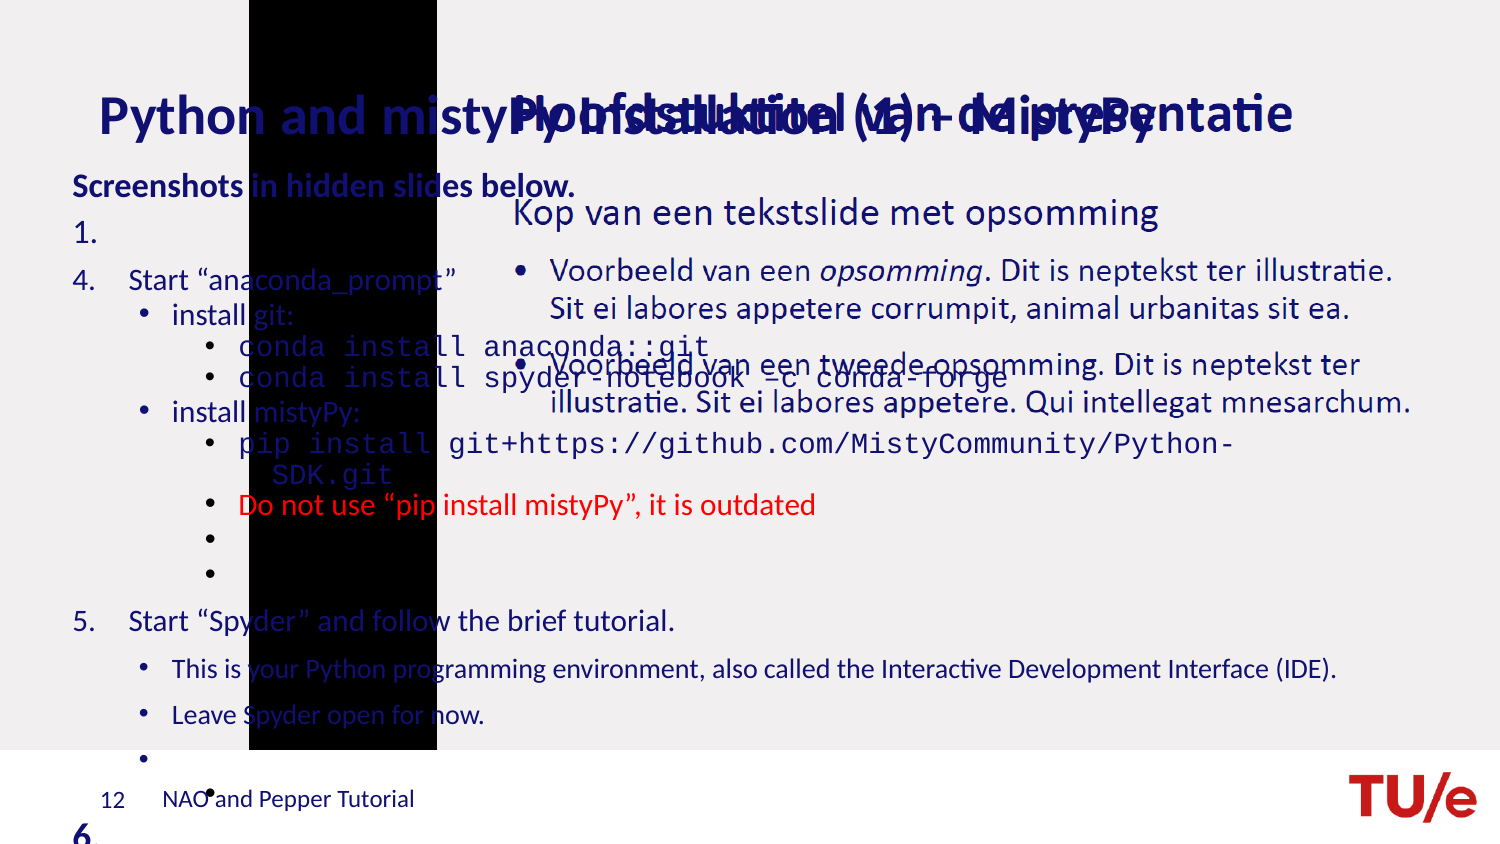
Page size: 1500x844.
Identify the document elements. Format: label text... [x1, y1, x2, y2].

text_box NAO and Pepper Tutorial [162, 782, 1267, 841]
list Screenshots in hidden slides below. Start “anaconda_prompt” install git: conda install anaconda::git conda install spyder-notebook –c conda-forge install mistyPy: pip install git+https://github.com/MistyCommunity/Python-SDK.git Do not use “pip install mistyPy”, it is outdated Start “Spyder” and follow the brief tutorial. This is your Python programming environment, also called the Interactive Development Interface (IDE). Leave Spyder open for now. [72, 167, 1357, 741]
text_box [100, 783, 199, 841]
title Python and mistyPy Installation (1) – MistyPy [99, 89, 1400, 155]
